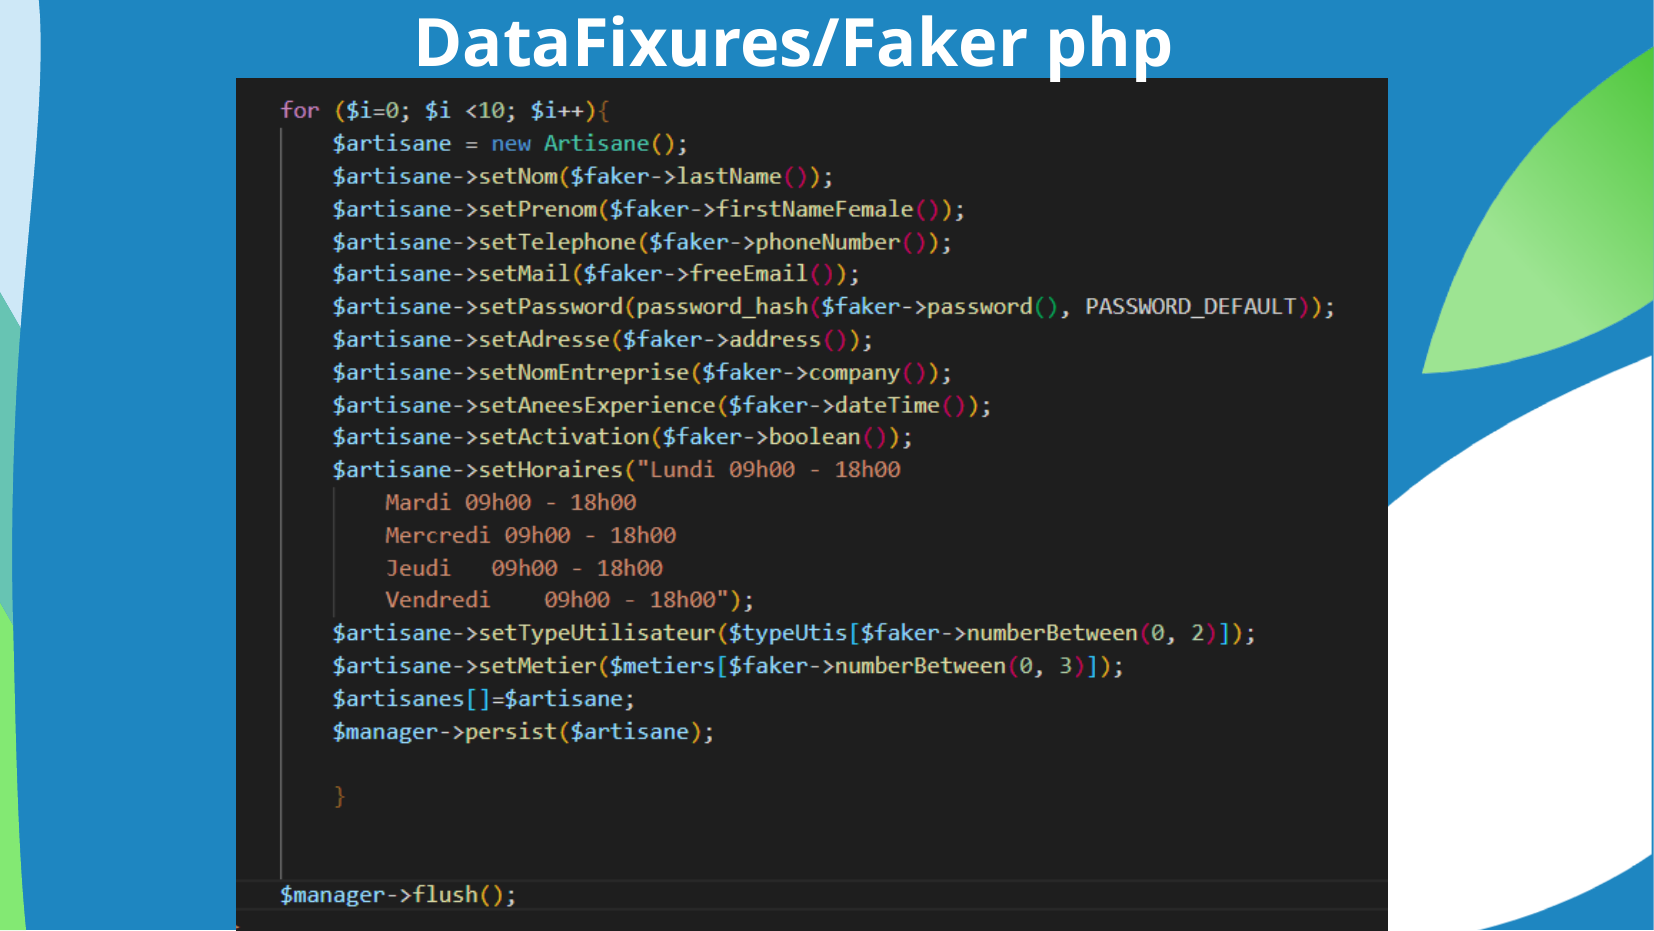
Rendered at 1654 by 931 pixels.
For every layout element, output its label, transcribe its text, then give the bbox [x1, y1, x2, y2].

text_box DataFixures/Faker php [413, 0, 1329, 81]
picture [236, 47, 1654, 931]
